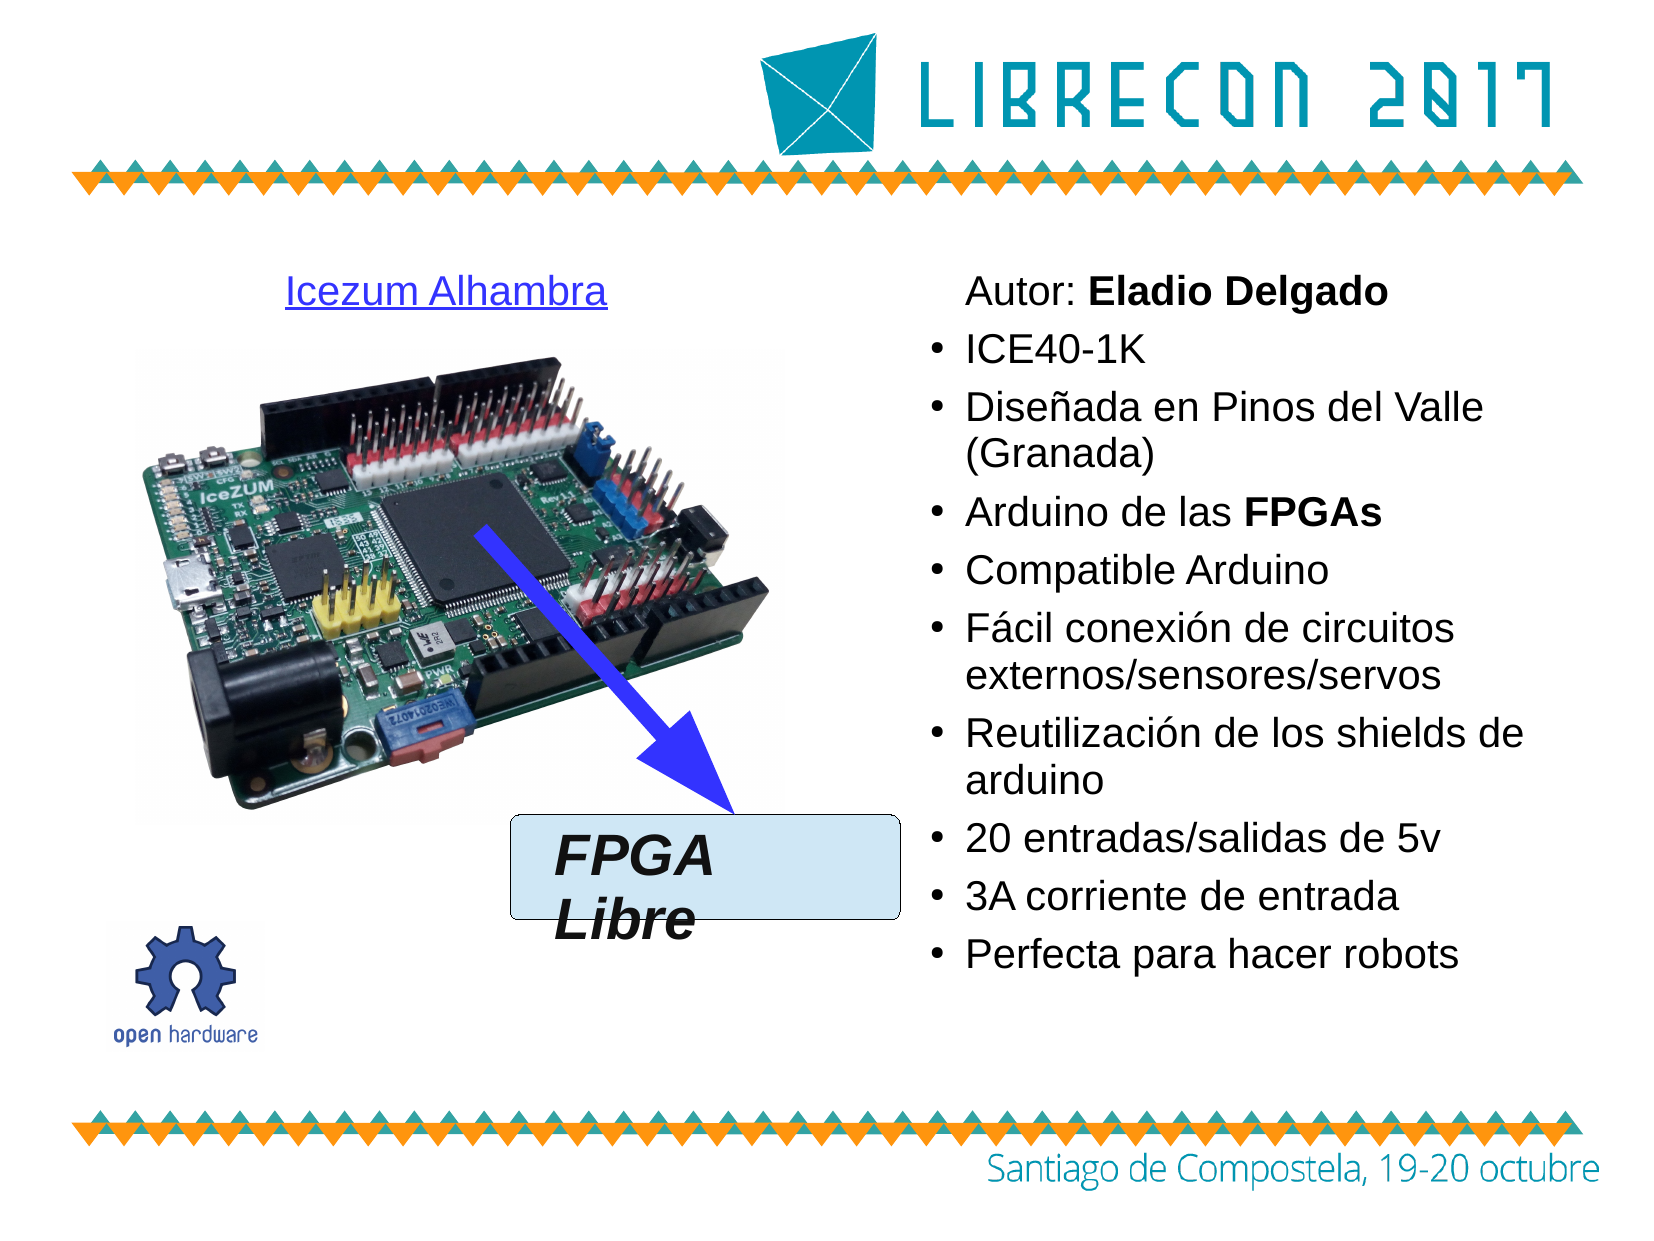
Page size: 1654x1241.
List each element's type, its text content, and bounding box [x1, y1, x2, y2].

text_box [886, 814, 901, 920]
text_box Icezum Alhambra [270, 259, 646, 335]
picture [968, 1133, 1617, 1199]
text_box [510, 814, 540, 920]
picture [106, 921, 265, 1052]
picture [744, 13, 1571, 164]
text_box FPGA Libre [540, 814, 886, 935]
text_box Autor: Eladio Delgado ICE40-1K Diseñada en Pinos del Valle (Granada) Arduino de las FPGAs Compatible Arduino Fácil conexión de circuitos externos/sensores/servos Reutilización de los shields de arduino 20 entradas/salidas de 5v 3A corriente de entrada Perfecta para hacer robots [915, 259, 1561, 1044]
picture [135, 349, 785, 825]
